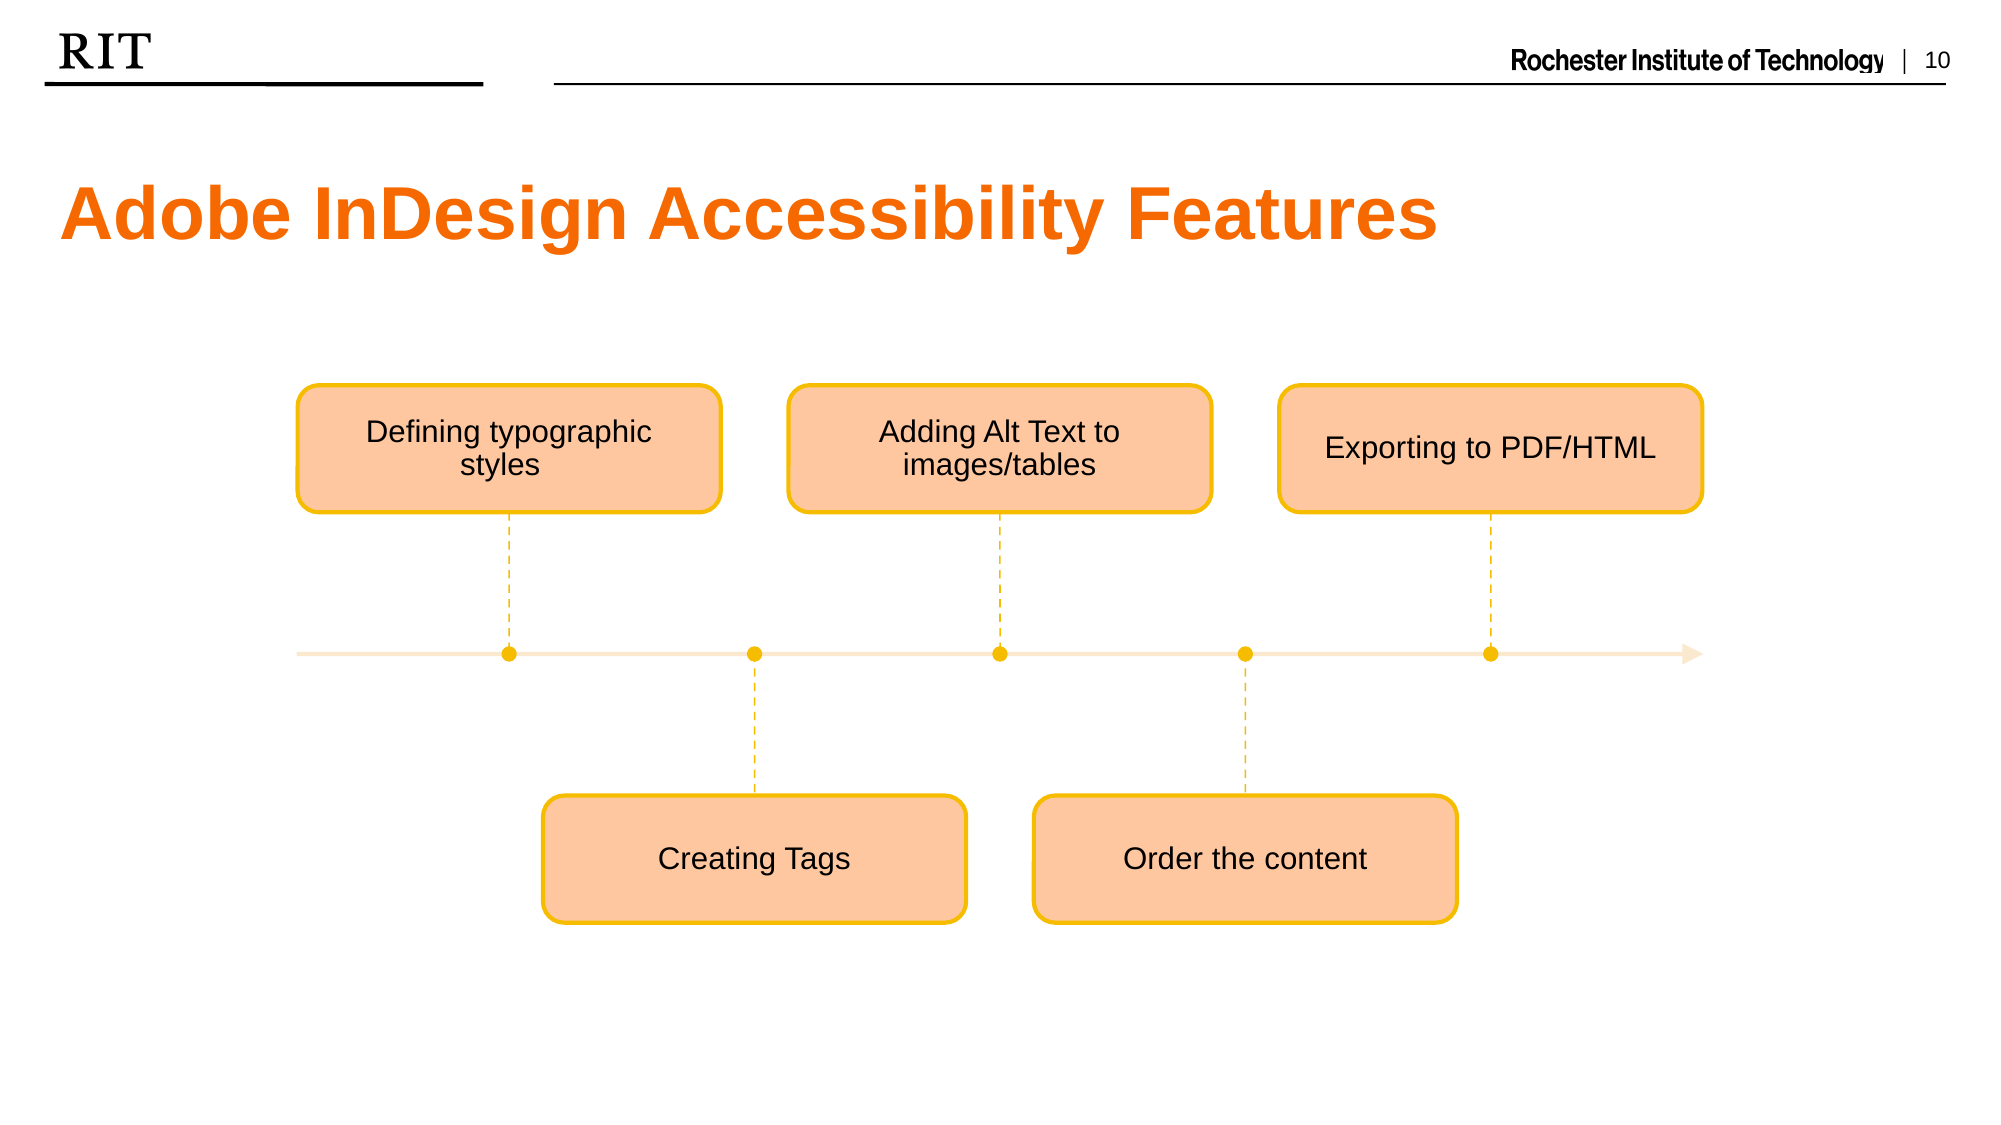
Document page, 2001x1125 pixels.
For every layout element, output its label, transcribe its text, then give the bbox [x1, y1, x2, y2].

text_box [1697, 392, 1703, 505]
text_box Order the content [1040, 801, 1451, 917]
text_box [795, 507, 1205, 513]
text_box [1286, 507, 1695, 513]
text_box [795, 385, 1205, 391]
picture [1512, 49, 1883, 73]
text_box [1279, 385, 1696, 506]
text_box [715, 392, 721, 506]
text_box [304, 507, 714, 513]
text_box Creating Tags [549, 801, 960, 917]
text_box [1041, 795, 1450, 801]
text_box [550, 795, 959, 801]
text_box [788, 392, 794, 506]
text_box [1206, 392, 1212, 506]
text_box [304, 385, 714, 391]
text_box Adding Alt Text to images/tables [794, 391, 1206, 507]
text_box Exporting to PDF/HTML [1285, 391, 1697, 507]
text_box [1033, 801, 1458, 923]
text_box [542, 801, 967, 923]
list Adobe InDesign Accessibility Features [44, 157, 1946, 272]
text_box [297, 392, 303, 506]
text_box Defining typographic styles [303, 391, 715, 507]
text_box [296, 648, 1704, 660]
picture [58, 32, 151, 69]
